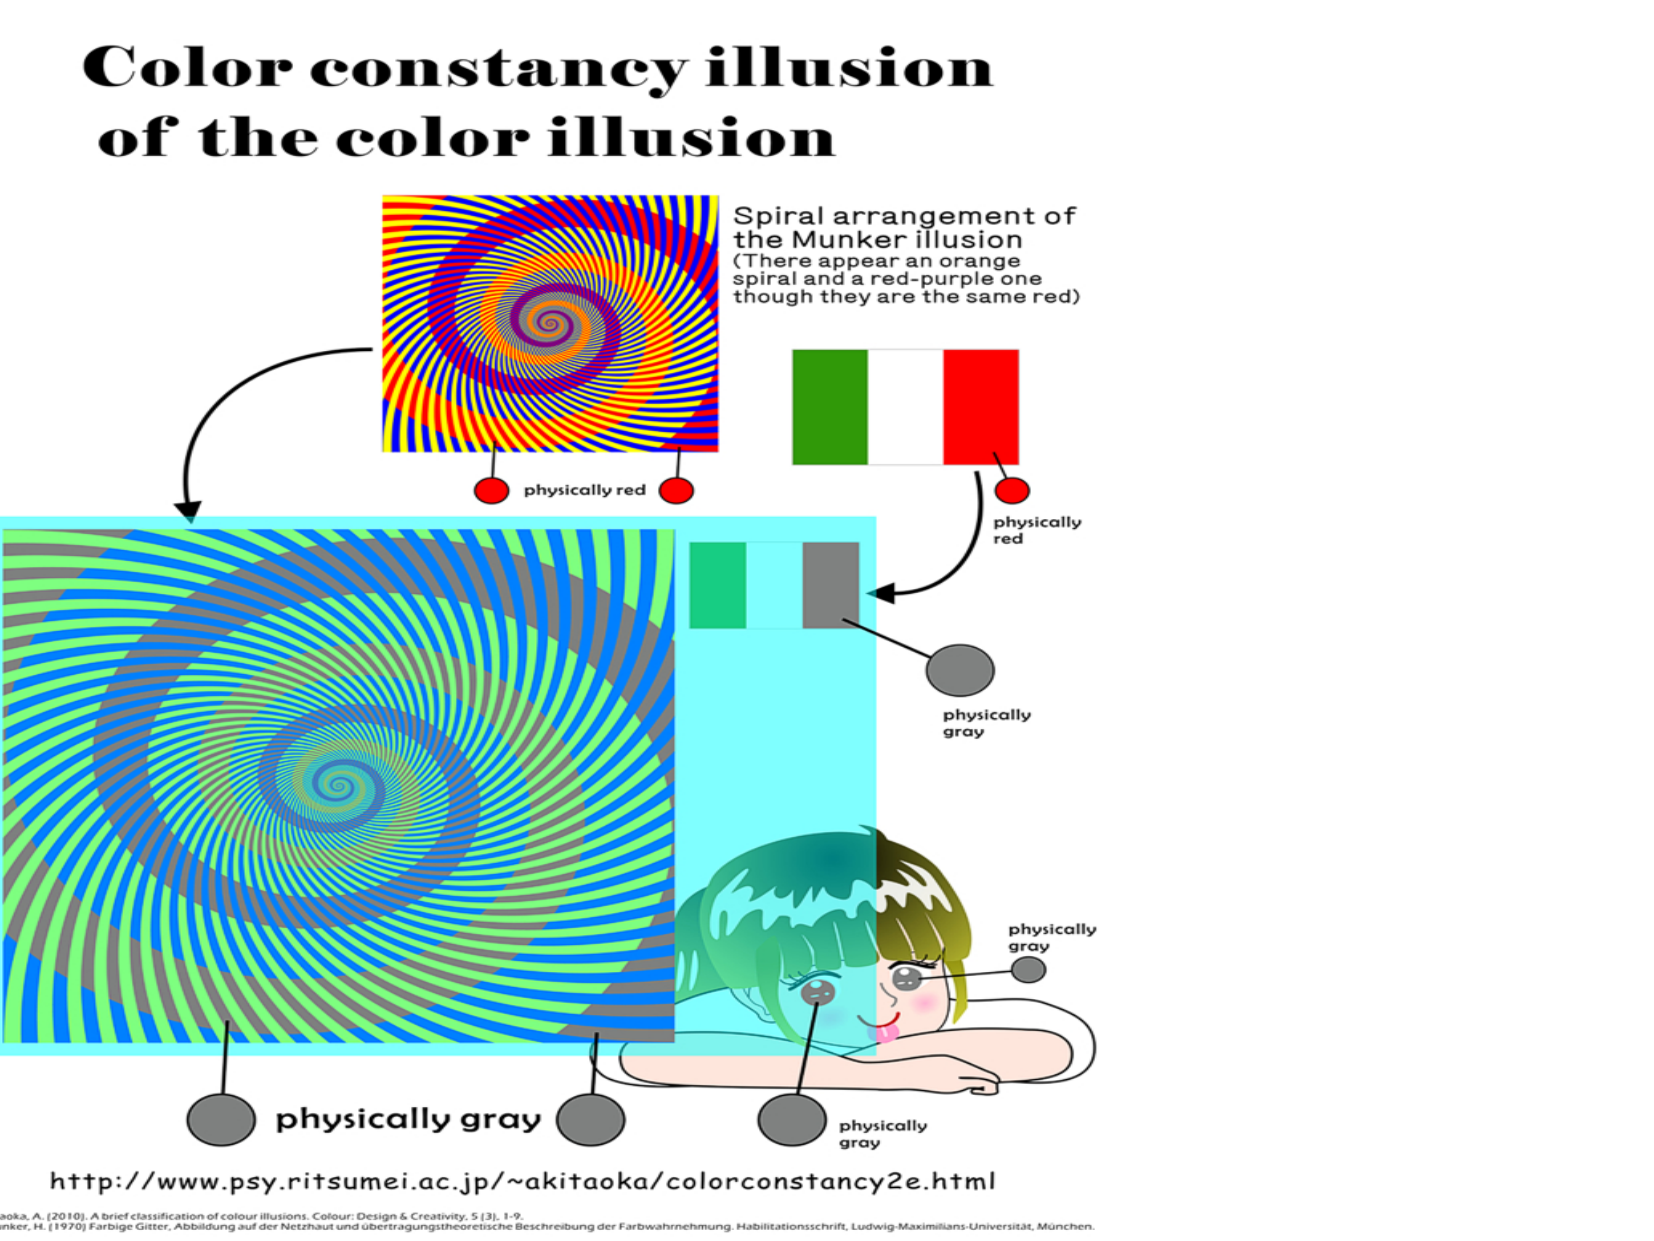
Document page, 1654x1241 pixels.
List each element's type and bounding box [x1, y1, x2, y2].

picture [0, 0, 1111, 1241]
